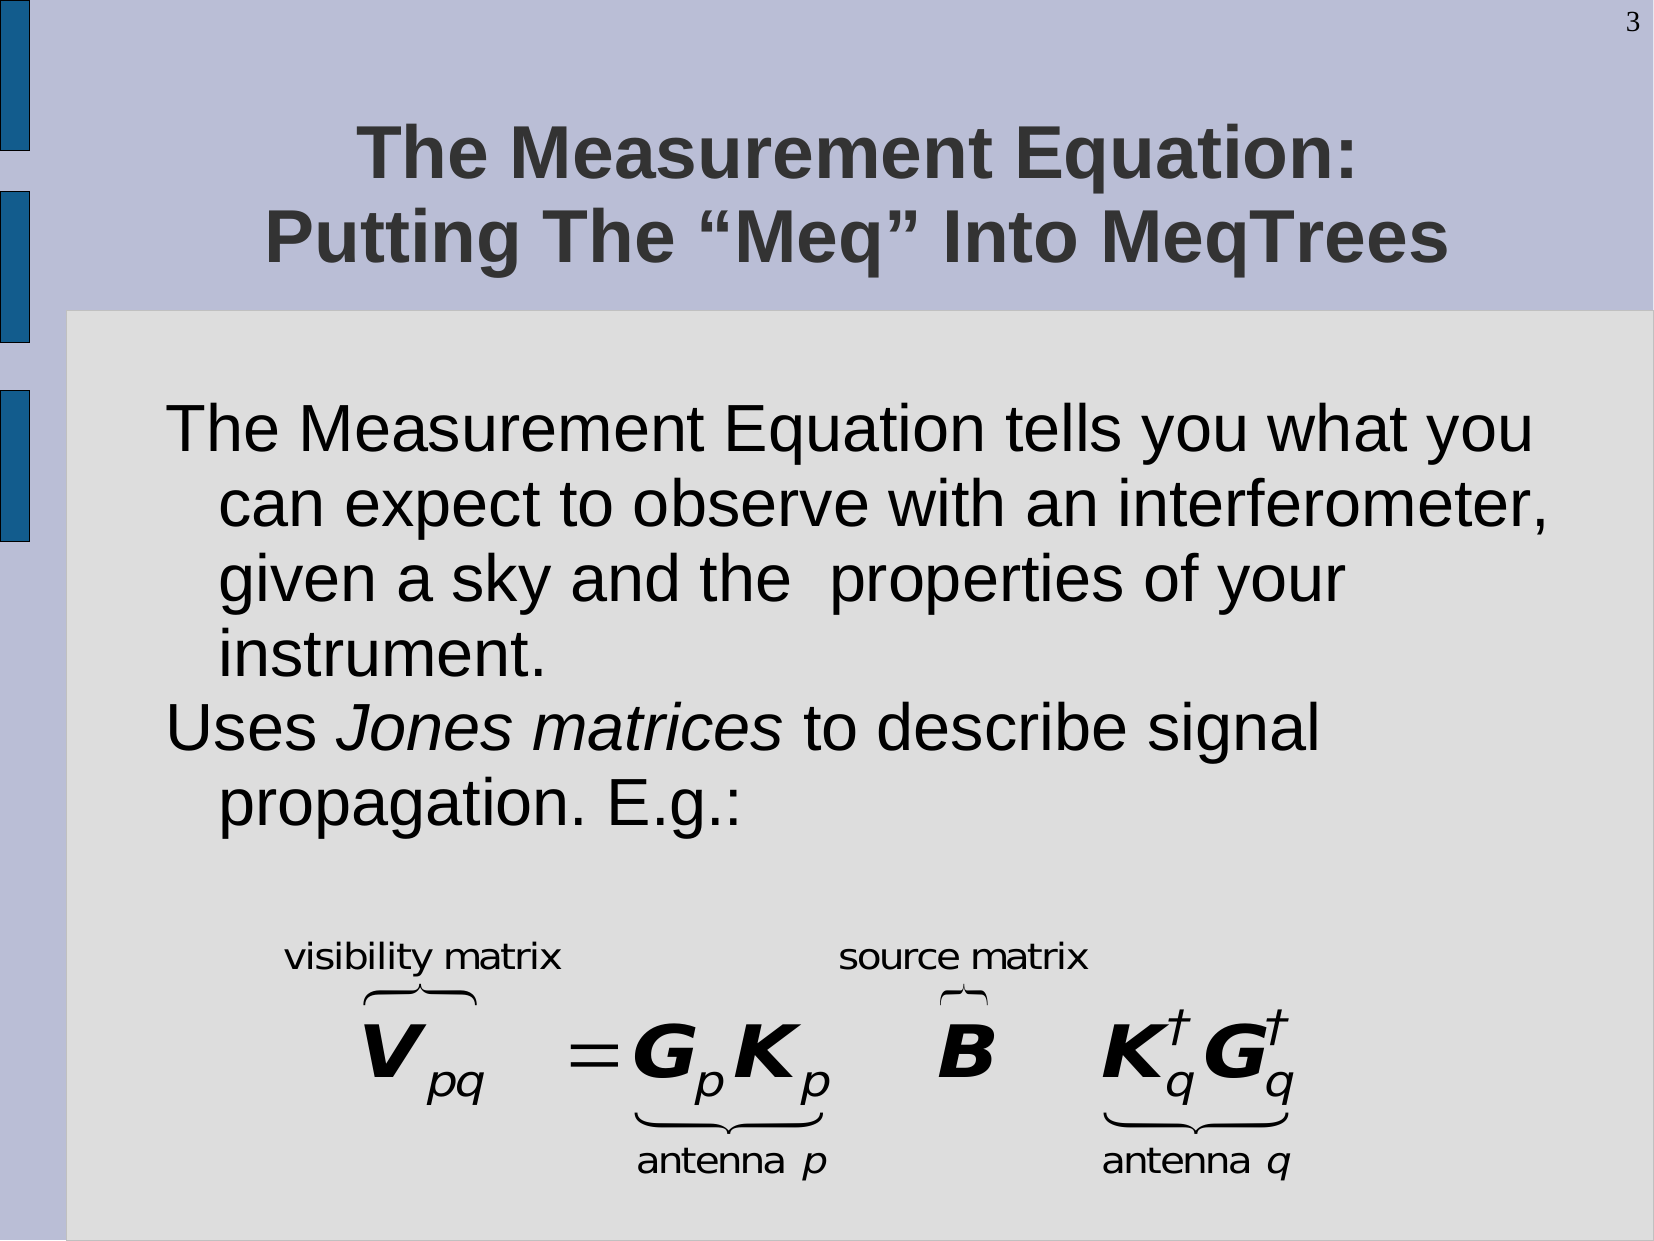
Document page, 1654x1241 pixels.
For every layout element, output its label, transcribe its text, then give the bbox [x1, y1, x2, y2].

title The Measurement Equation: Putting The “Meq” Into MeqTrees [121, 91, 1595, 299]
list The Measurement Equation tells you what you can expect to observe with an interferometer, given a sky and the properties of your instrument. Uses Jones matrices to describe signal propagation. E.g.: [147, 391, 1560, 859]
chart [274, 928, 1300, 1182]
